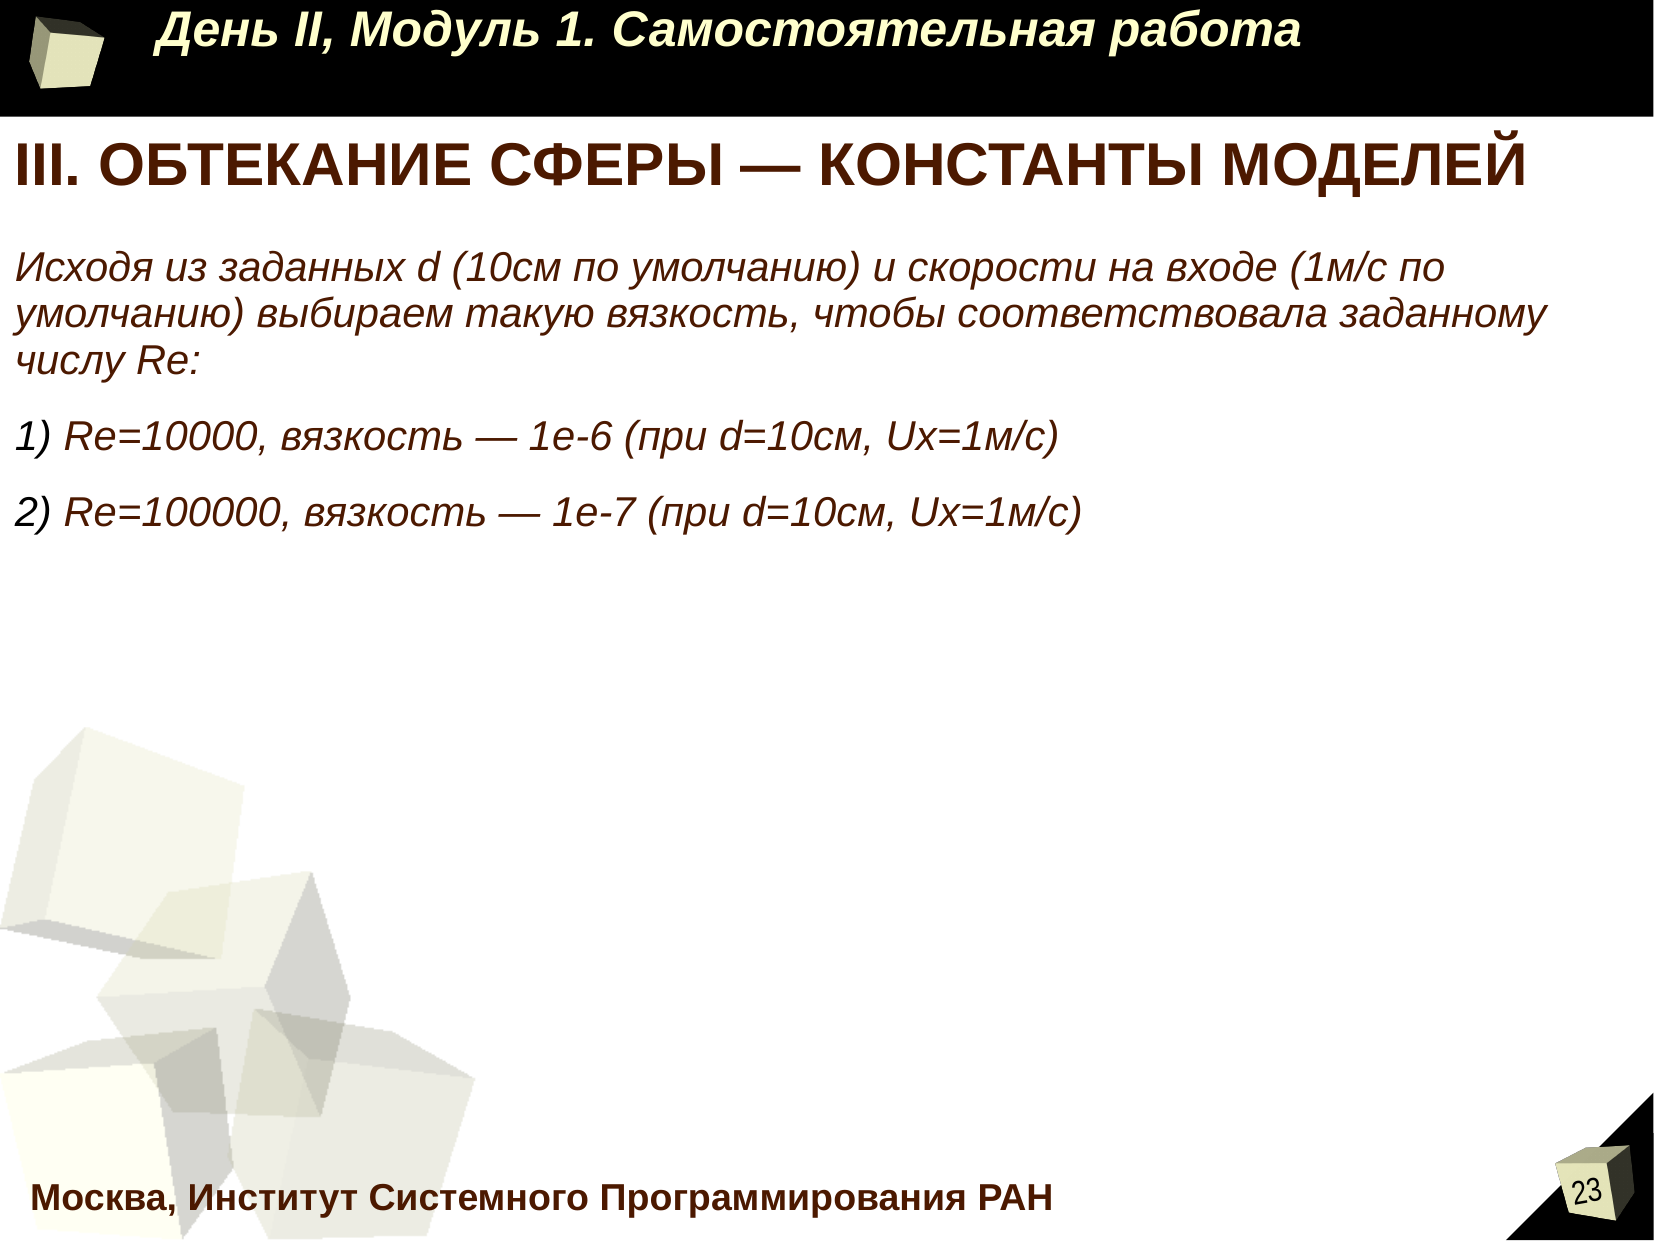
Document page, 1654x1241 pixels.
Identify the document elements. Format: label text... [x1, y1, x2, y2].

picture [0, 726, 477, 1241]
text_box Исходя из заданных d (10см по умолчанию) и скорости на входе (1м/с по умолчанию) выбираем такую вязкость, чтобы соответствовала заданному числу Re: Re=10000, вязкость — 1e-6 (при d=10см, Ux=1м/с) Re=100000, вязкость — 1e-7 (при d=10см, Ux=1м/с) [0, 236, 1654, 543]
picture [464, 1193, 472, 1198]
text_box III. ОБТЕКАНИЕ СФЕРЫ — КОНСТАНТЫ МОДЕЛЕЙ [0, 122, 1654, 213]
